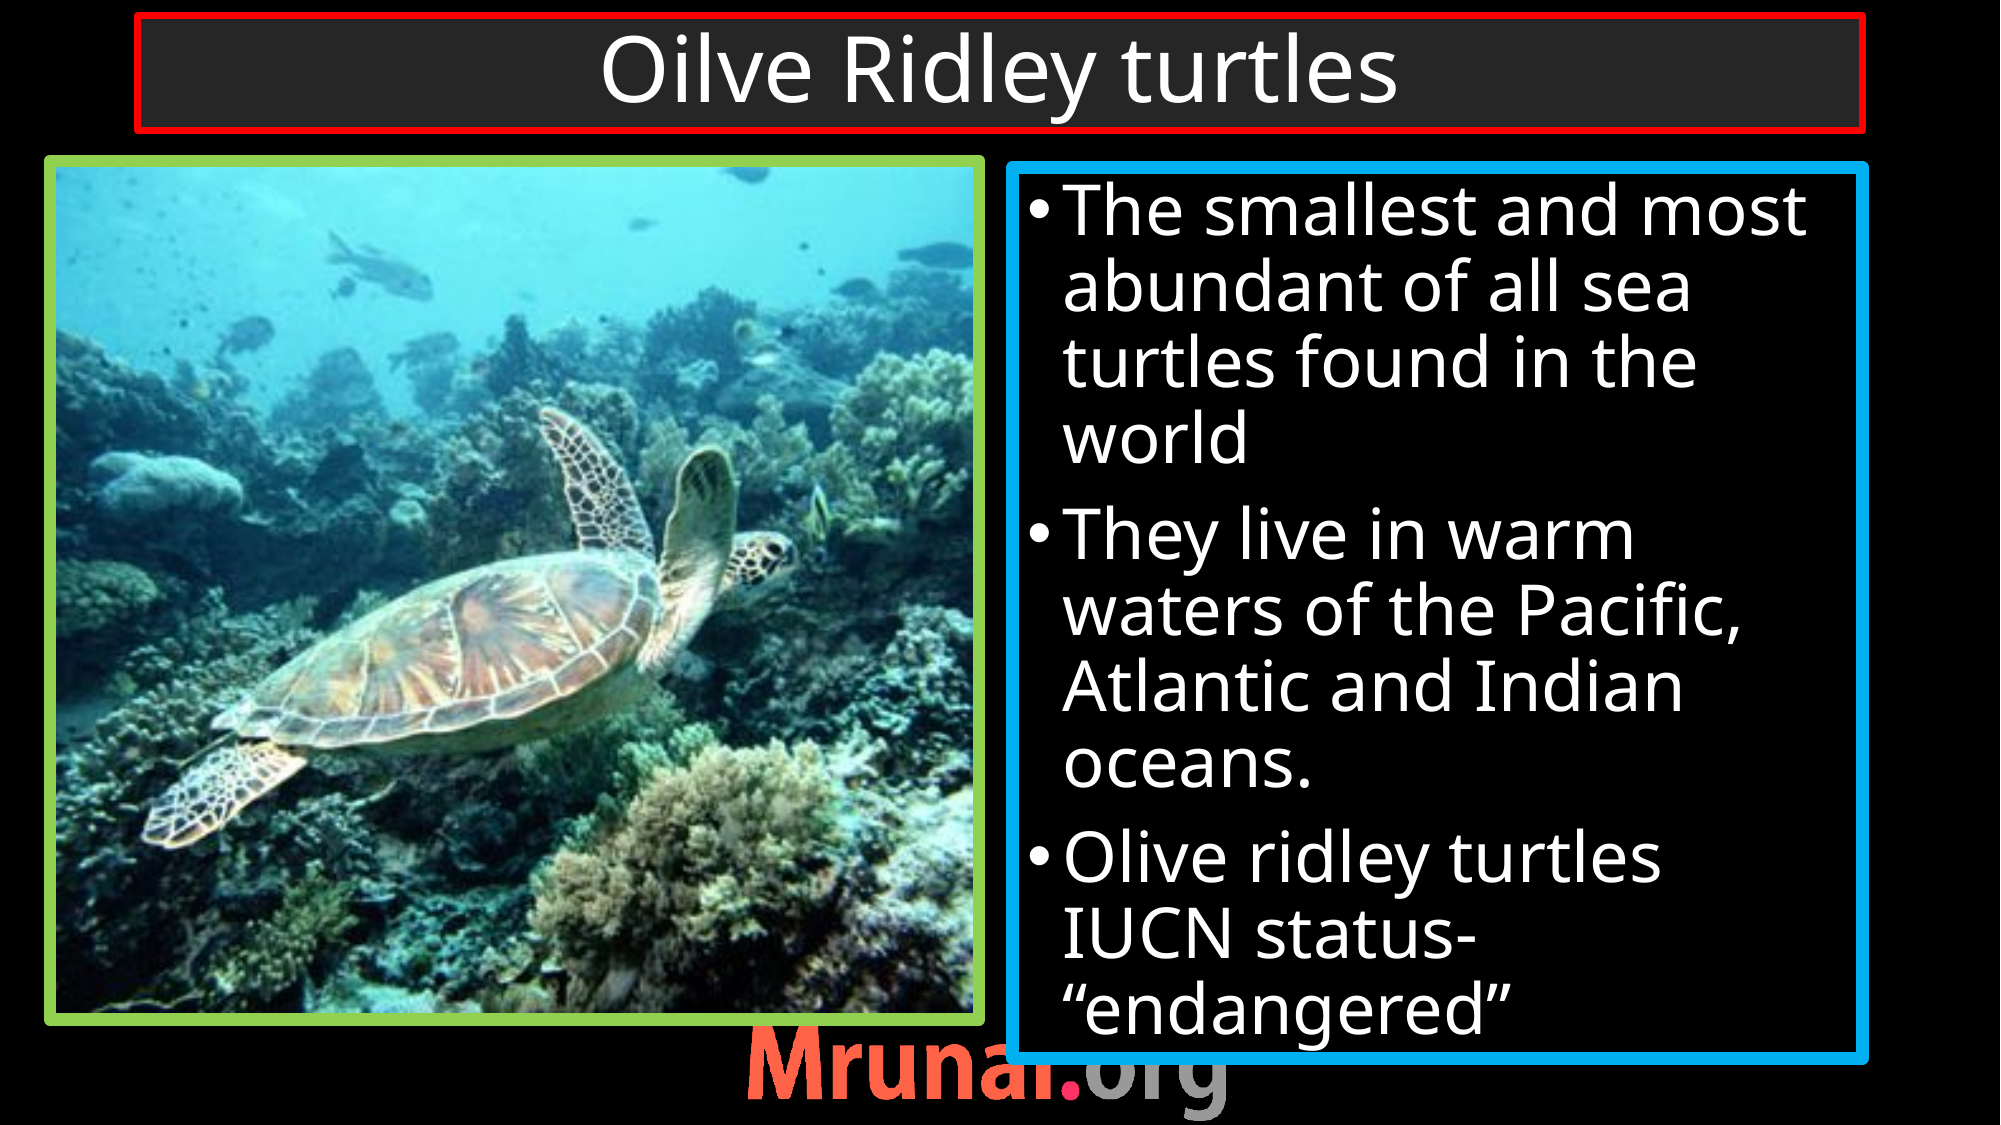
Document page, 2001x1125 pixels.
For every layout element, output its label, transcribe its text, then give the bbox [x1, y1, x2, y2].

picture [56, 167, 973, 1014]
list The smallest and most abundant of all sea turtles found in the world They live in warm waters of the Pacific, Atlantic and Indian oceans. Olive ridley turtles IUCN status- “endangered” [1012, 167, 1863, 1059]
picture [741, 1005, 1230, 1125]
title Oilve Ridley turtles [137, 15, 1863, 131]
